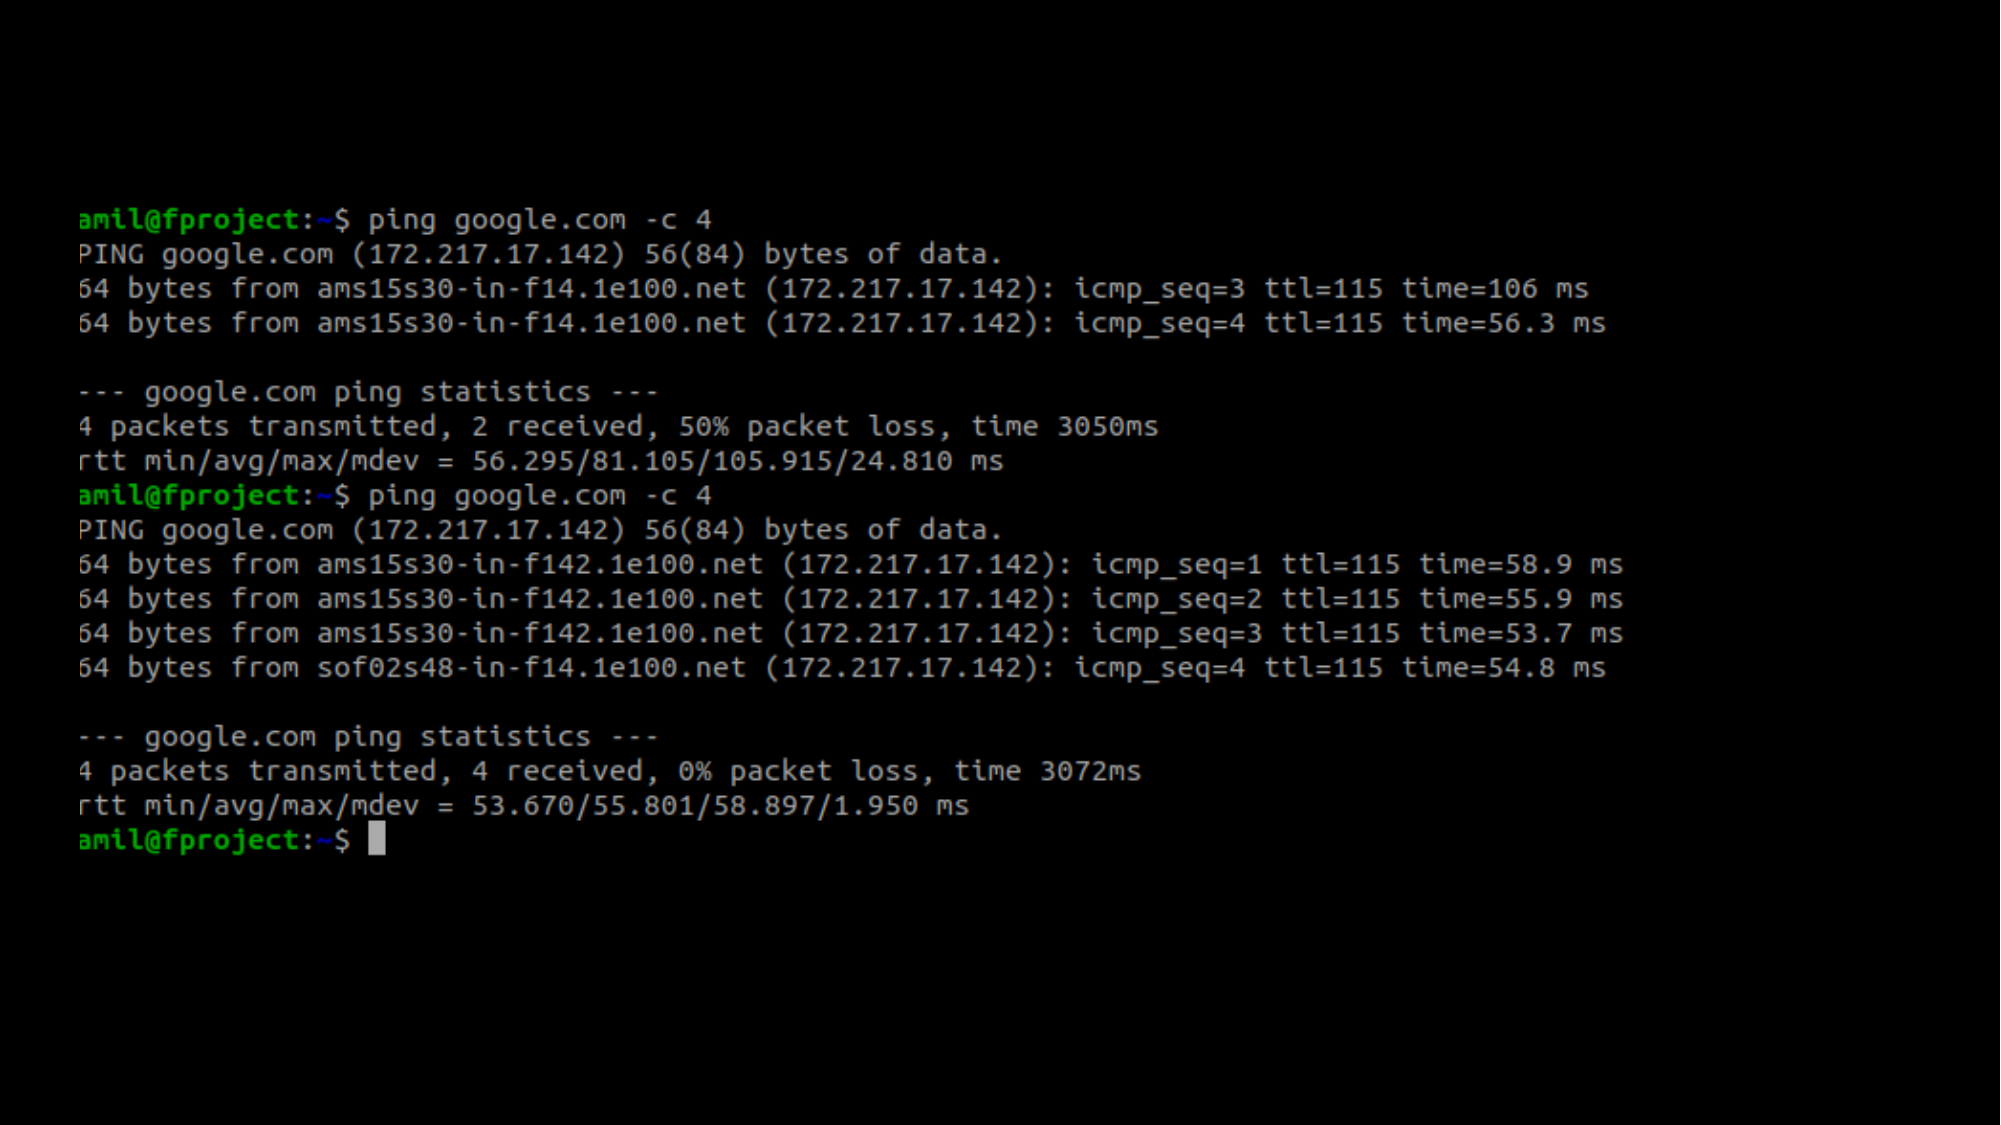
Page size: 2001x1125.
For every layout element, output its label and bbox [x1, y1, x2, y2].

picture [80, 191, 1740, 934]
